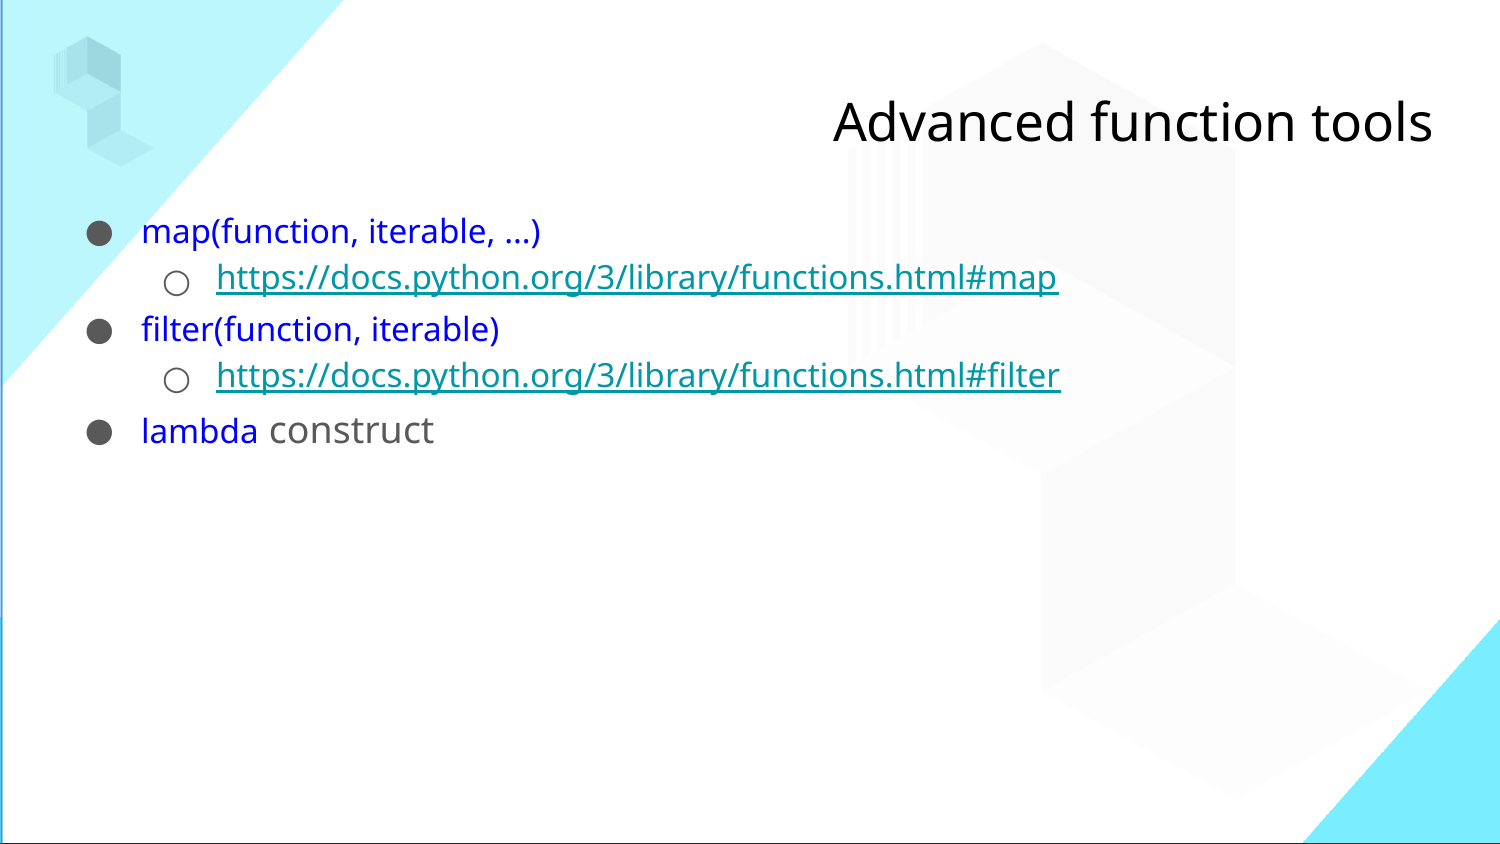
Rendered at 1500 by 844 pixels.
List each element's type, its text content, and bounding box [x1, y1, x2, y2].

title Advanced function tools [51, 72, 1449, 167]
picture [0, 0, 1500, 844]
list map(function, iterable, …) https://docs.python.org/3/library/functions.html#map filter(function, iterable) https://docs.python.org/3/library/functions.html#filter lambda construct [51, 189, 1449, 750]
